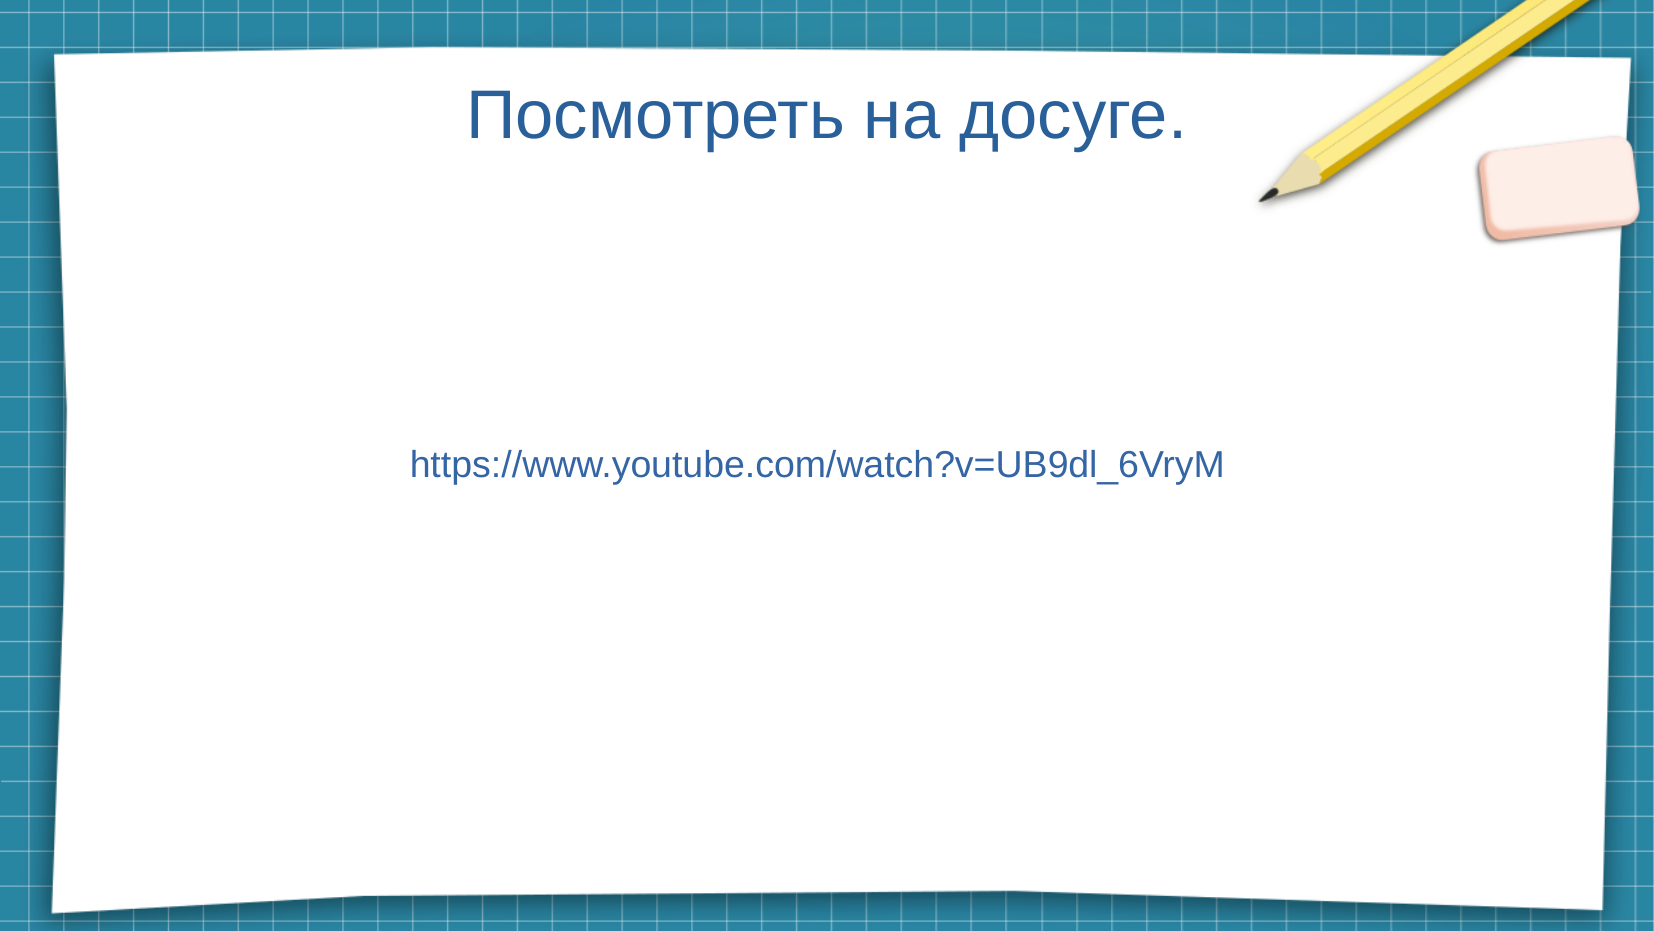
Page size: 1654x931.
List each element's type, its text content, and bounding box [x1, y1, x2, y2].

picture [0, 0, 1654, 931]
title Посмотреть на досуге. [82, 37, 1571, 193]
text_box https://www.youtube.com/watch?v=UB9dl_6VryM [395, 436, 1241, 494]
